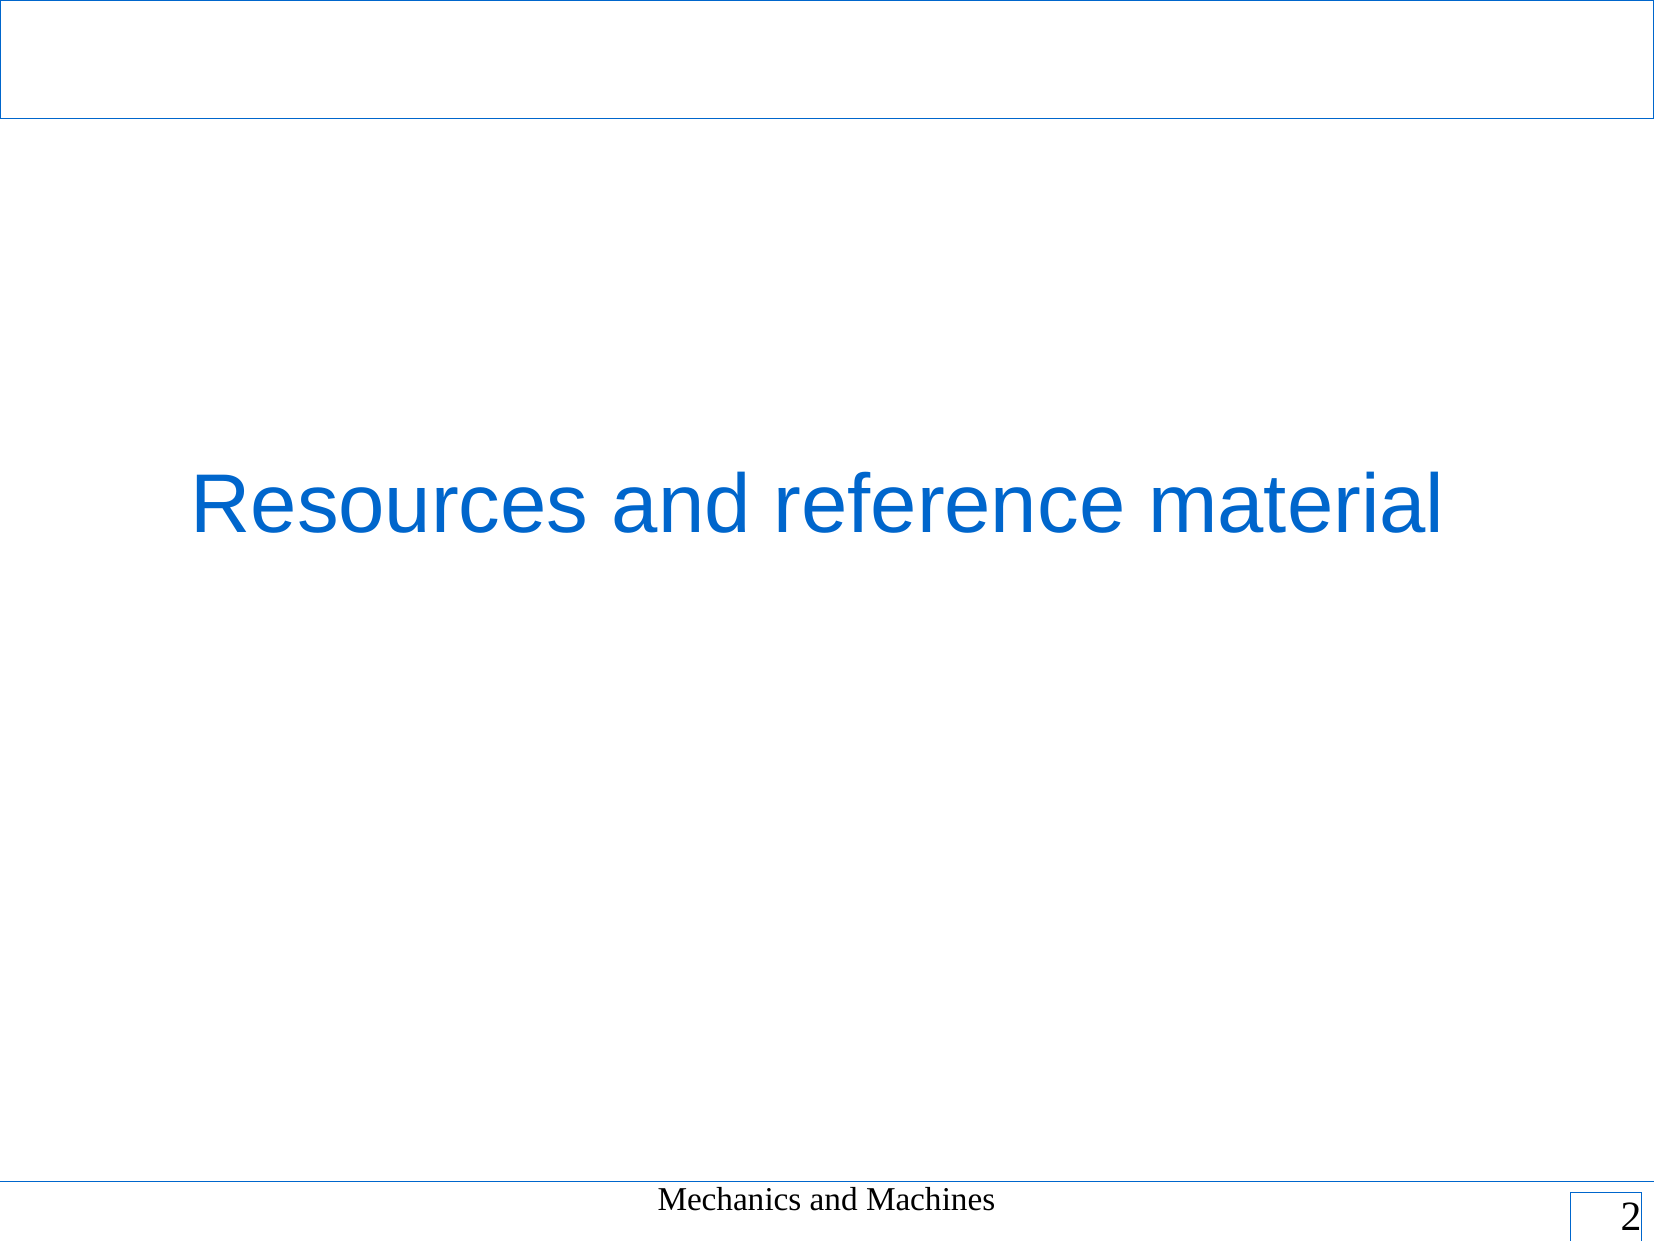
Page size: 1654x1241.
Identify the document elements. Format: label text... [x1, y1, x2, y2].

title [0, 0, 1654, 119]
text_box Resources and reference material [176, 450, 1591, 651]
